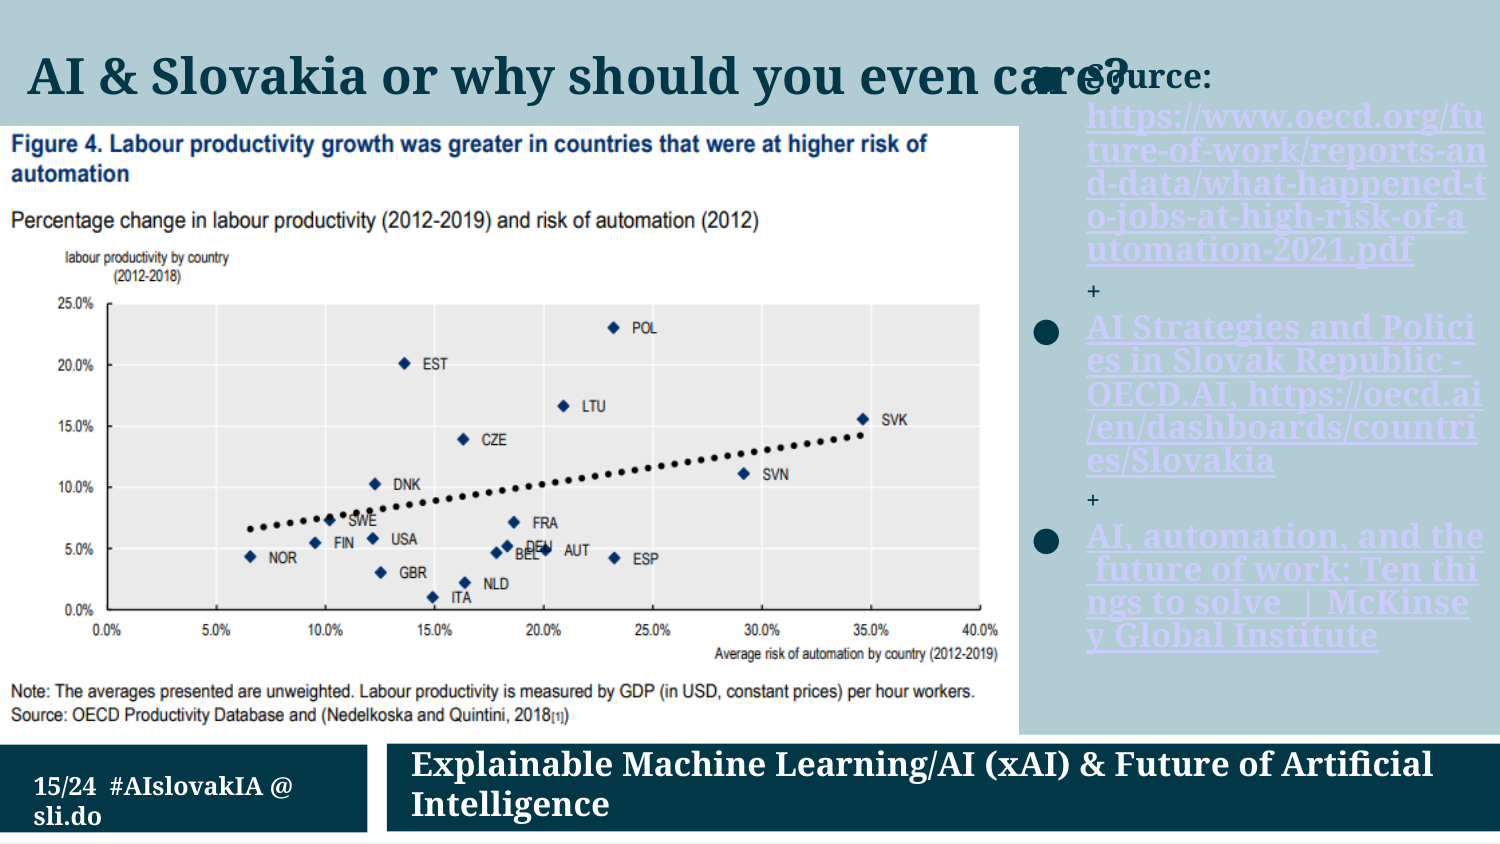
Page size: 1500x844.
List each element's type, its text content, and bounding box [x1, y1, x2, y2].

text_box 15/24 #AIslovakIA @ sli.do [22, 764, 362, 808]
picture [0, 126, 1019, 741]
text_box AI & Slovakia or why should you even care? [16, 13, 1483, 126]
text_box Source: https://www.oecd.org/future-of-work/reports-and-data/what-happened-to-jobs-at-high-risk-of-automation-2021.pdf + AI Strategies and Policies in Slovak Republic - OECD.AI, https://oecd.ai/en/dashboards/countries/Slovakia + AI, automation, and the future of work: Ten things to solve | McKinsey Global Institute [999, 49, 1500, 615]
text_box Explainable Machine Learning/AI (xAI) & Future of Artificial Intelligence [400, 740, 1500, 826]
